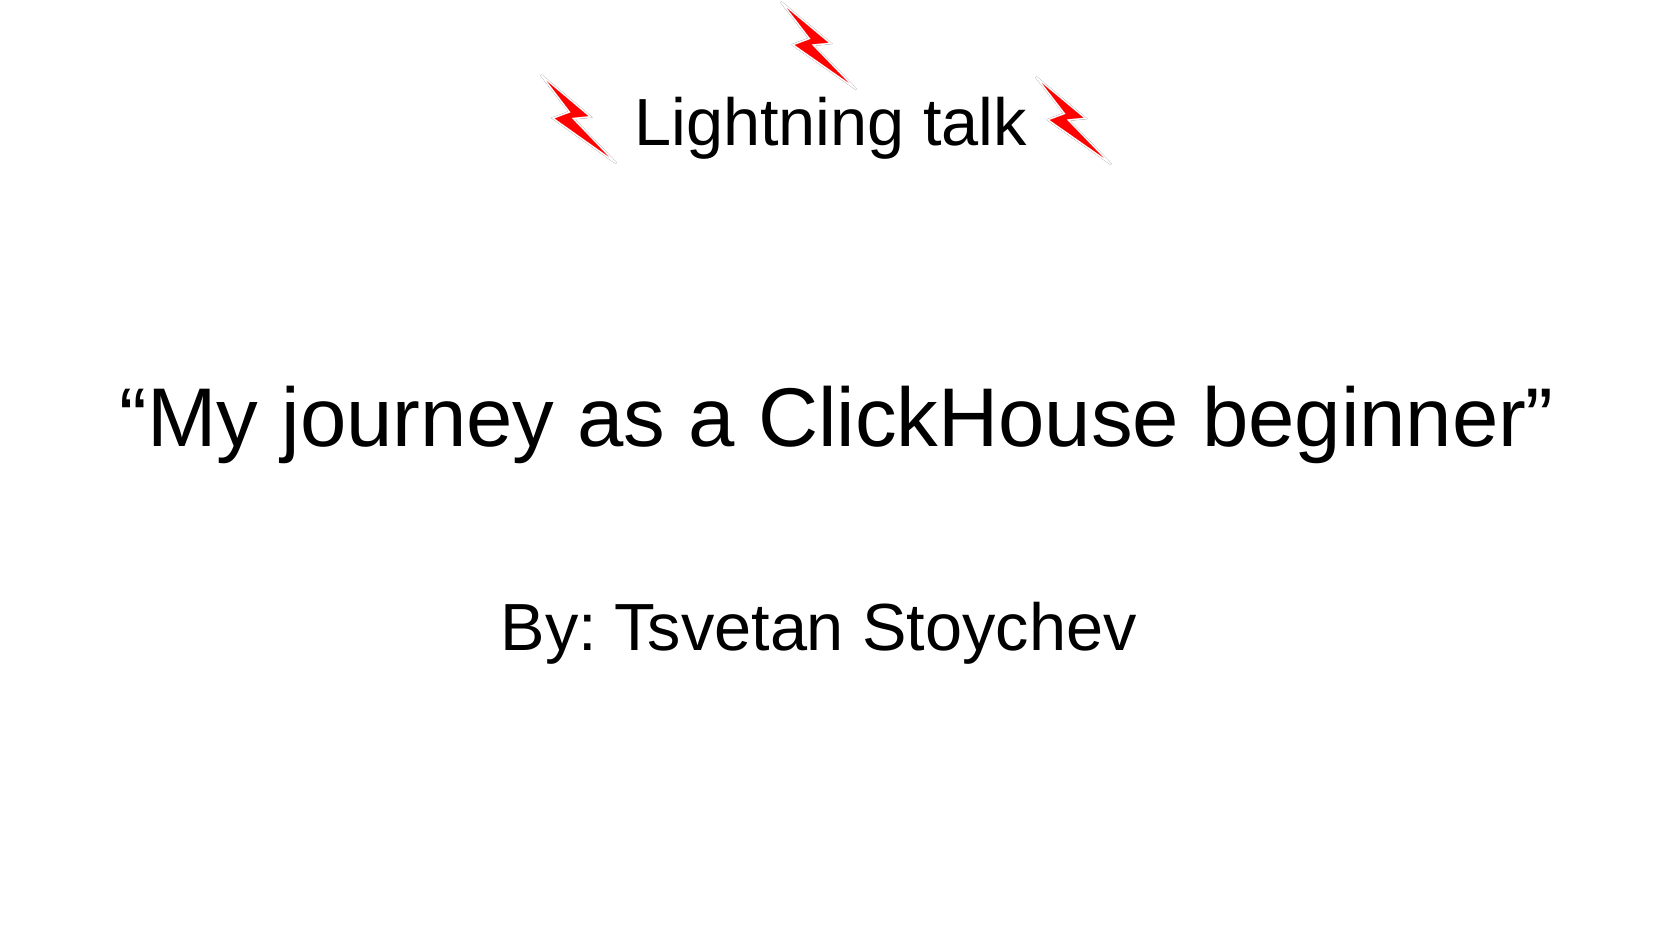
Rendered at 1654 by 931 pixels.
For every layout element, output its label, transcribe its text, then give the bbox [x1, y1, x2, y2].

title “My journey as a ClickHouse beginner” [93, 339, 1582, 496]
title Lightning talk [86, 45, 1576, 201]
picture [1035, 76, 1112, 166]
title By: Tsvetan Stoychev [75, 549, 1564, 706]
picture [780, 1, 857, 91]
picture [540, 74, 617, 164]
